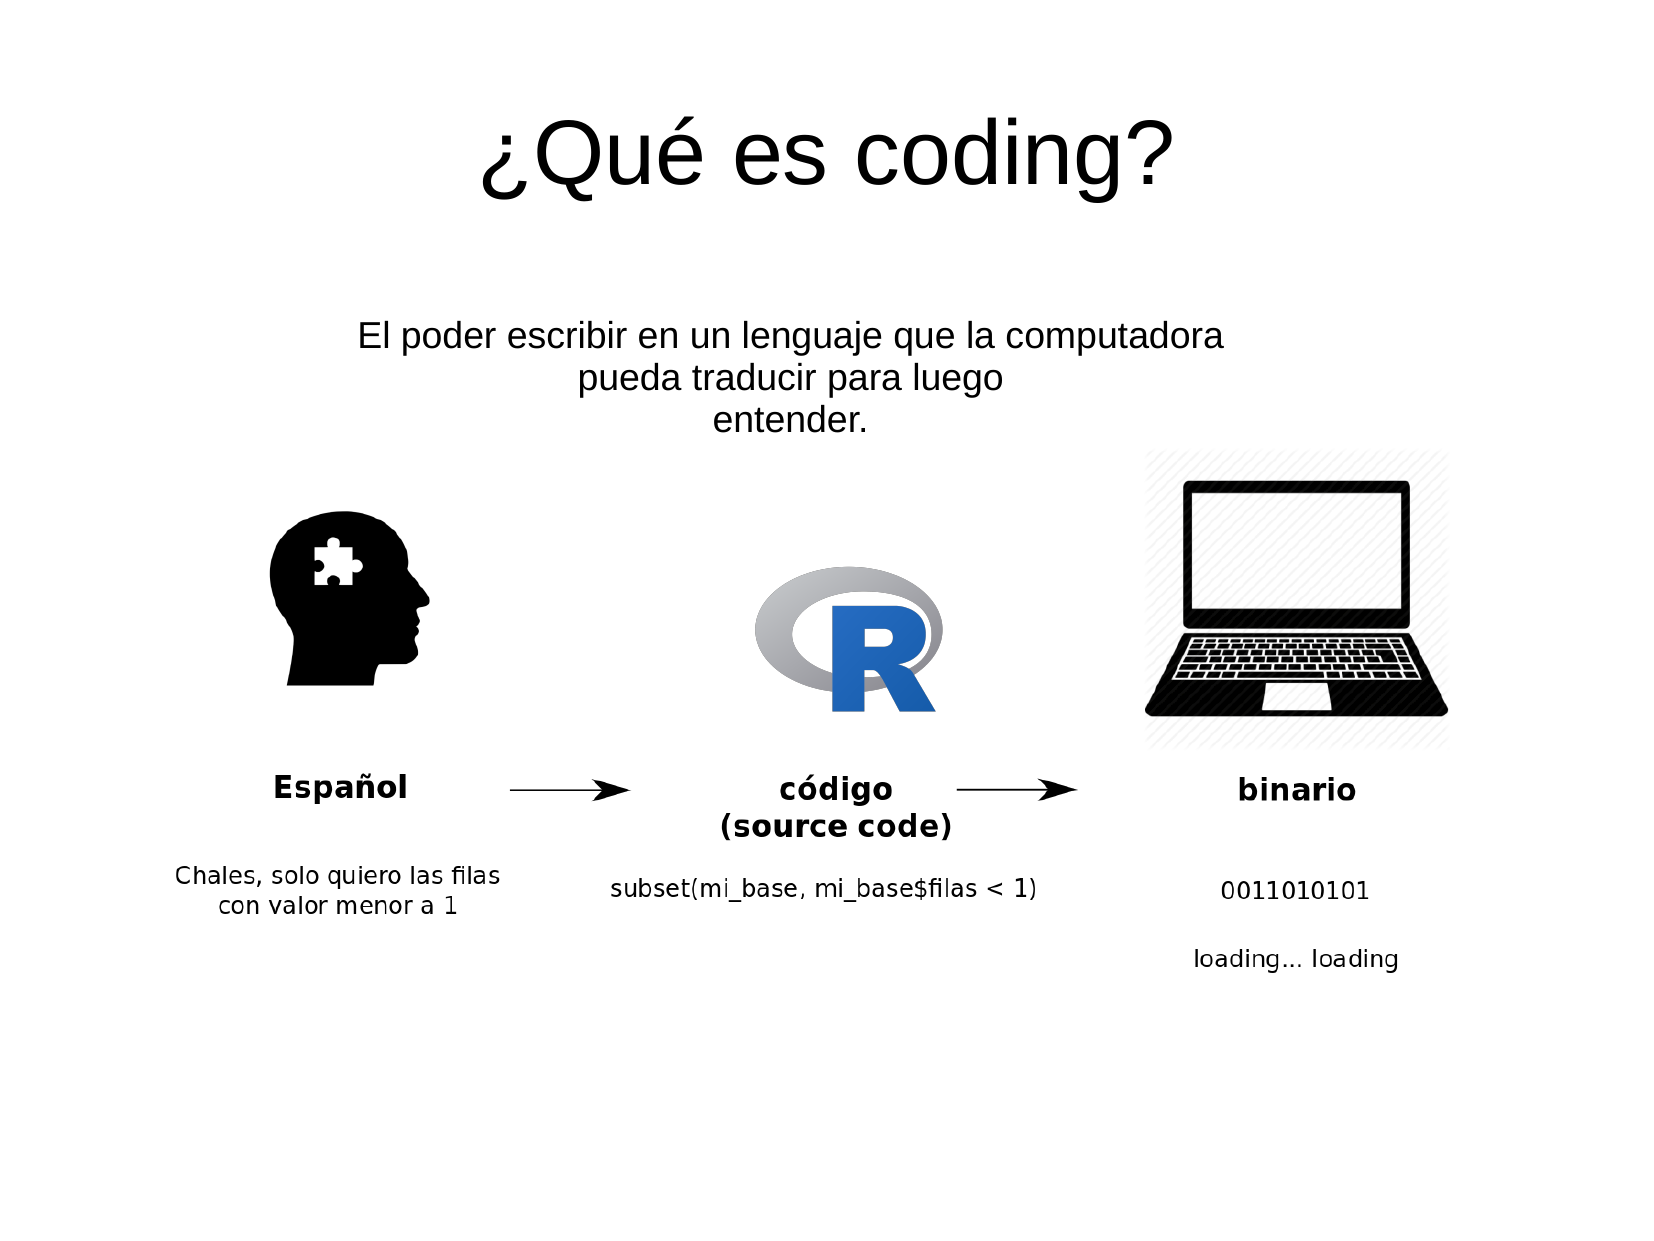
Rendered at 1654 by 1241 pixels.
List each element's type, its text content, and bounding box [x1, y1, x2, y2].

title ¿Qué es coding? [82, 49, 1571, 257]
text_box El poder escribir en un lenguaje que la computadora pueda traducir para luego entender. [342, 307, 1312, 442]
picture [165, 442, 1464, 981]
